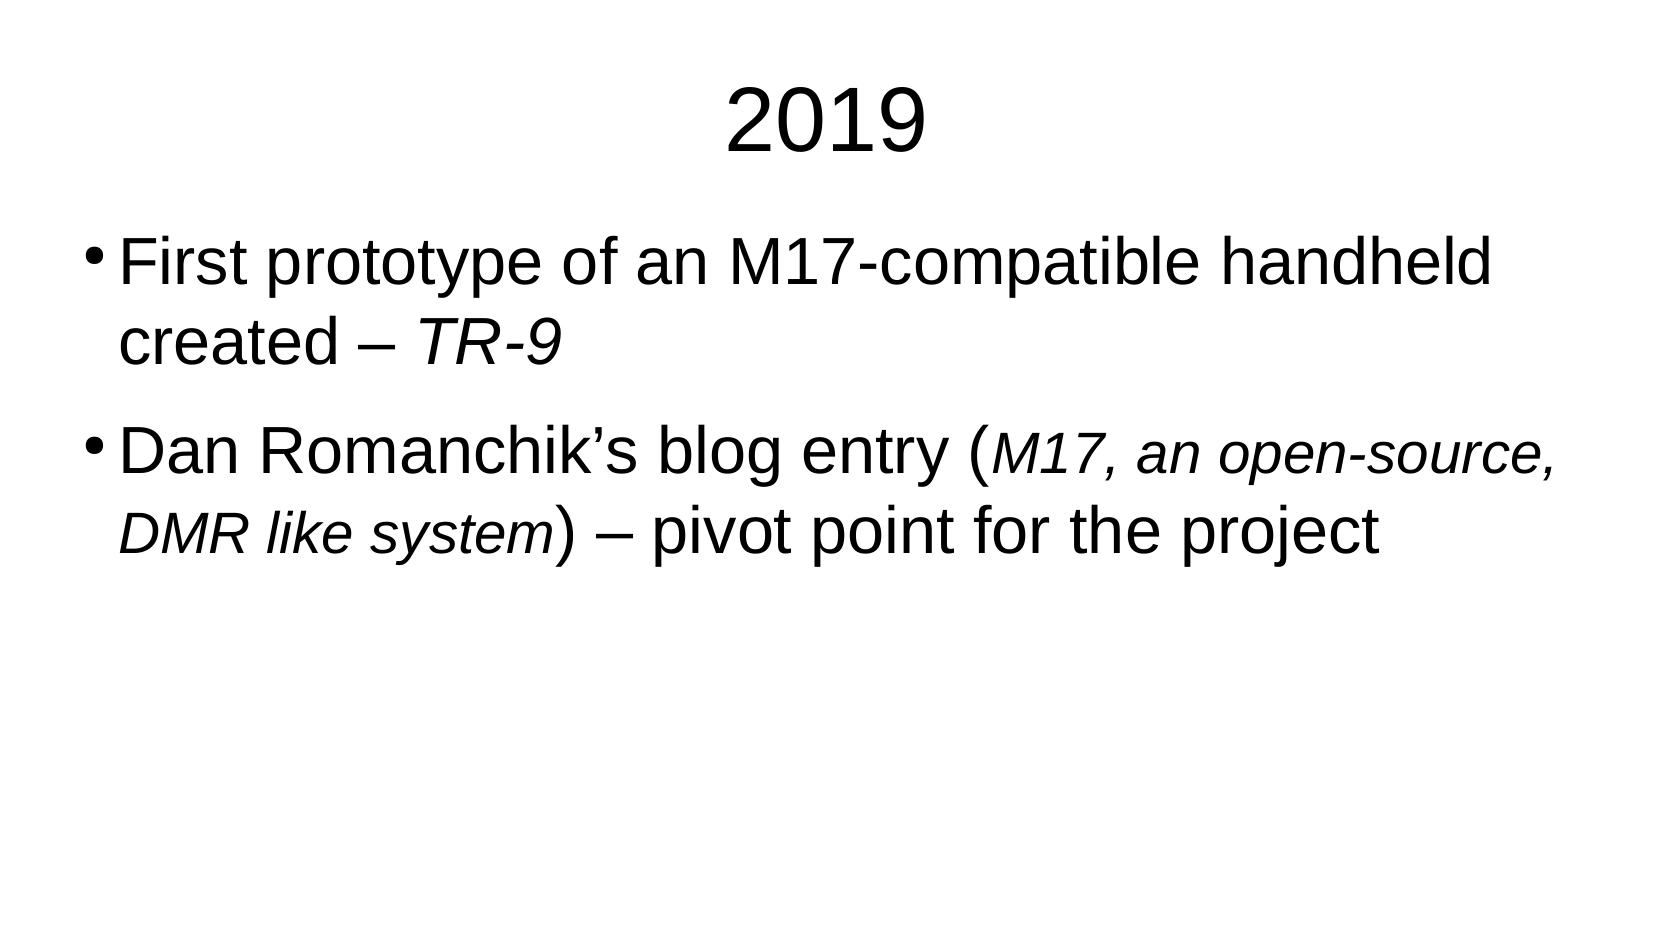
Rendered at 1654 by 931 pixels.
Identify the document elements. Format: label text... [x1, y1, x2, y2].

text_box First prototype of an M17-compatible handheld created – TR-9 Dan Romanchik’s blog entry (M17, an open-source, DMR like system) – pivot point for the project [82, 217, 1571, 757]
text_box 2019 [82, 37, 1571, 193]
